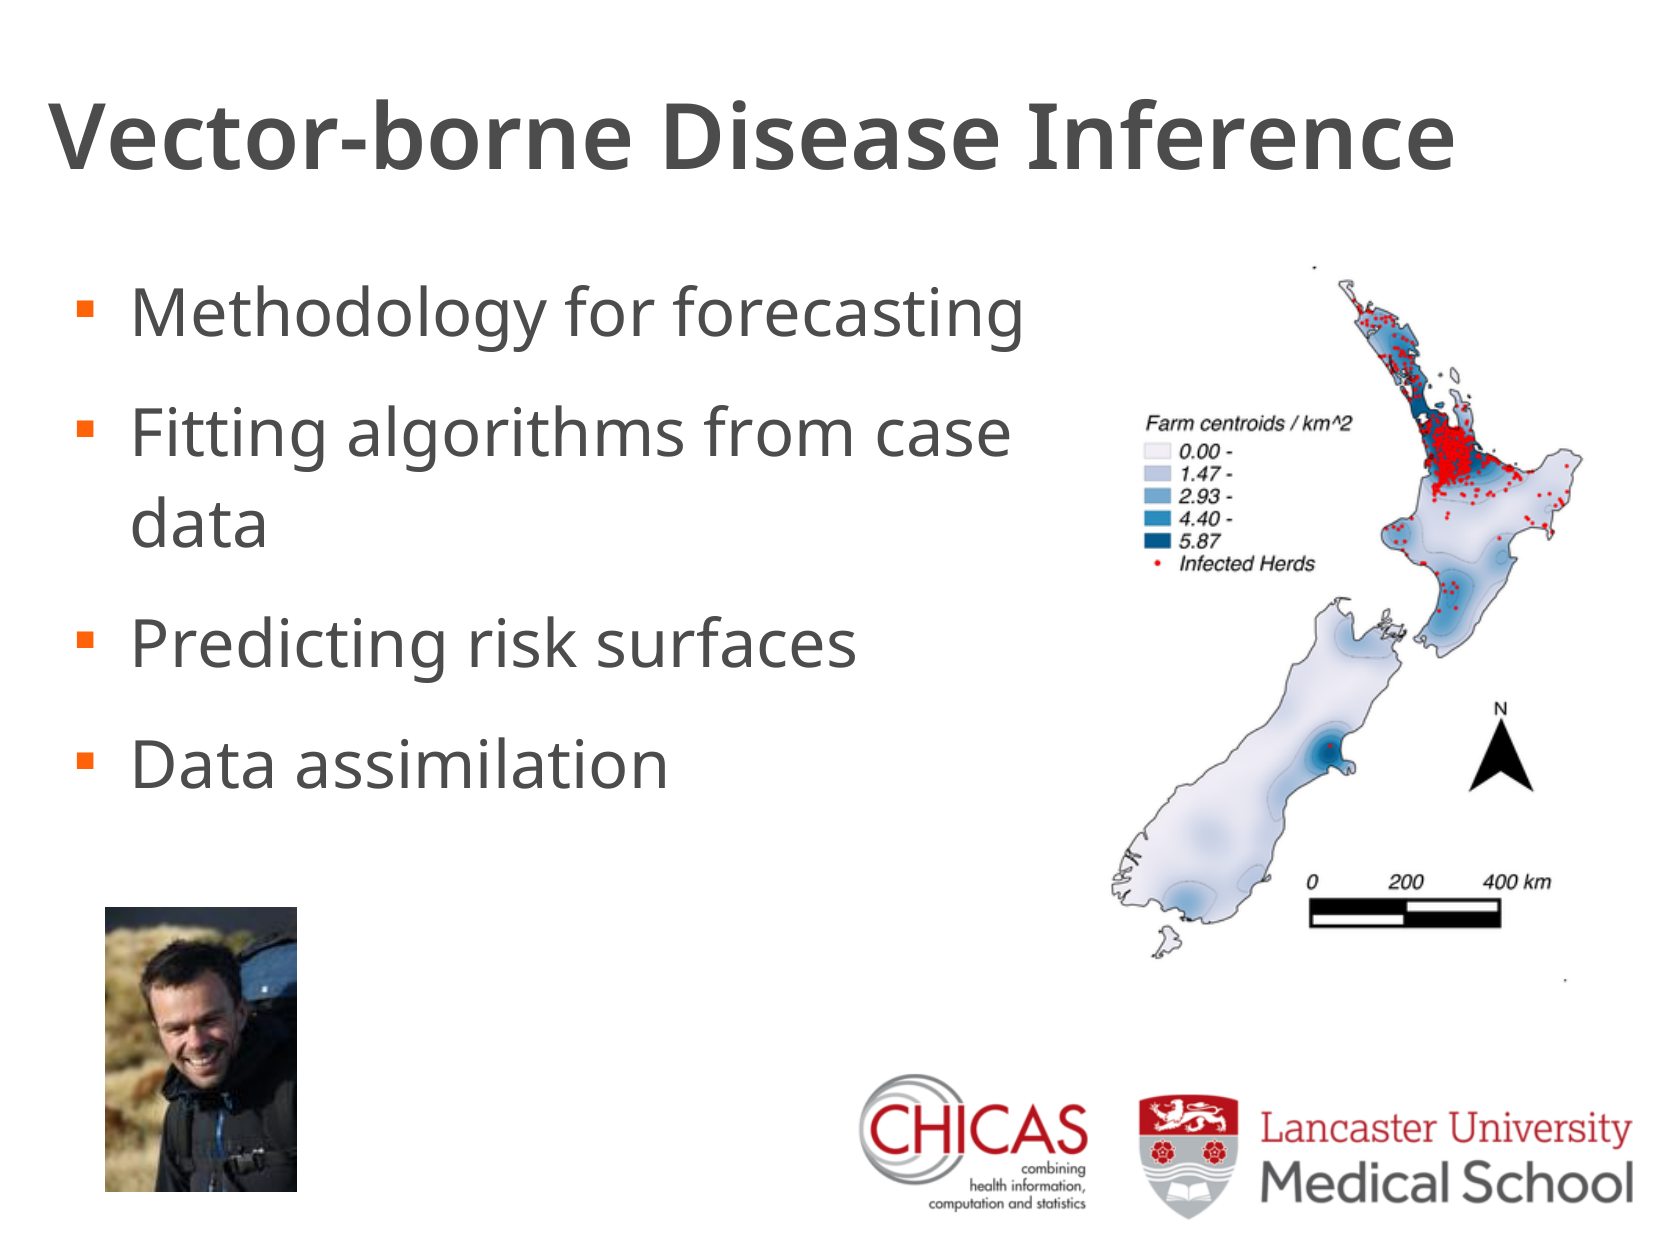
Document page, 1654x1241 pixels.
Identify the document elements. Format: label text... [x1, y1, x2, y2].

title Vector-borne Disease Inference [48, 62, 1508, 206]
picture [105, 4, 1654, 1241]
list Methodology for forecasting Fitting algorithms from case data Predicting risk surfaces Data assimilation [59, 265, 1055, 1092]
